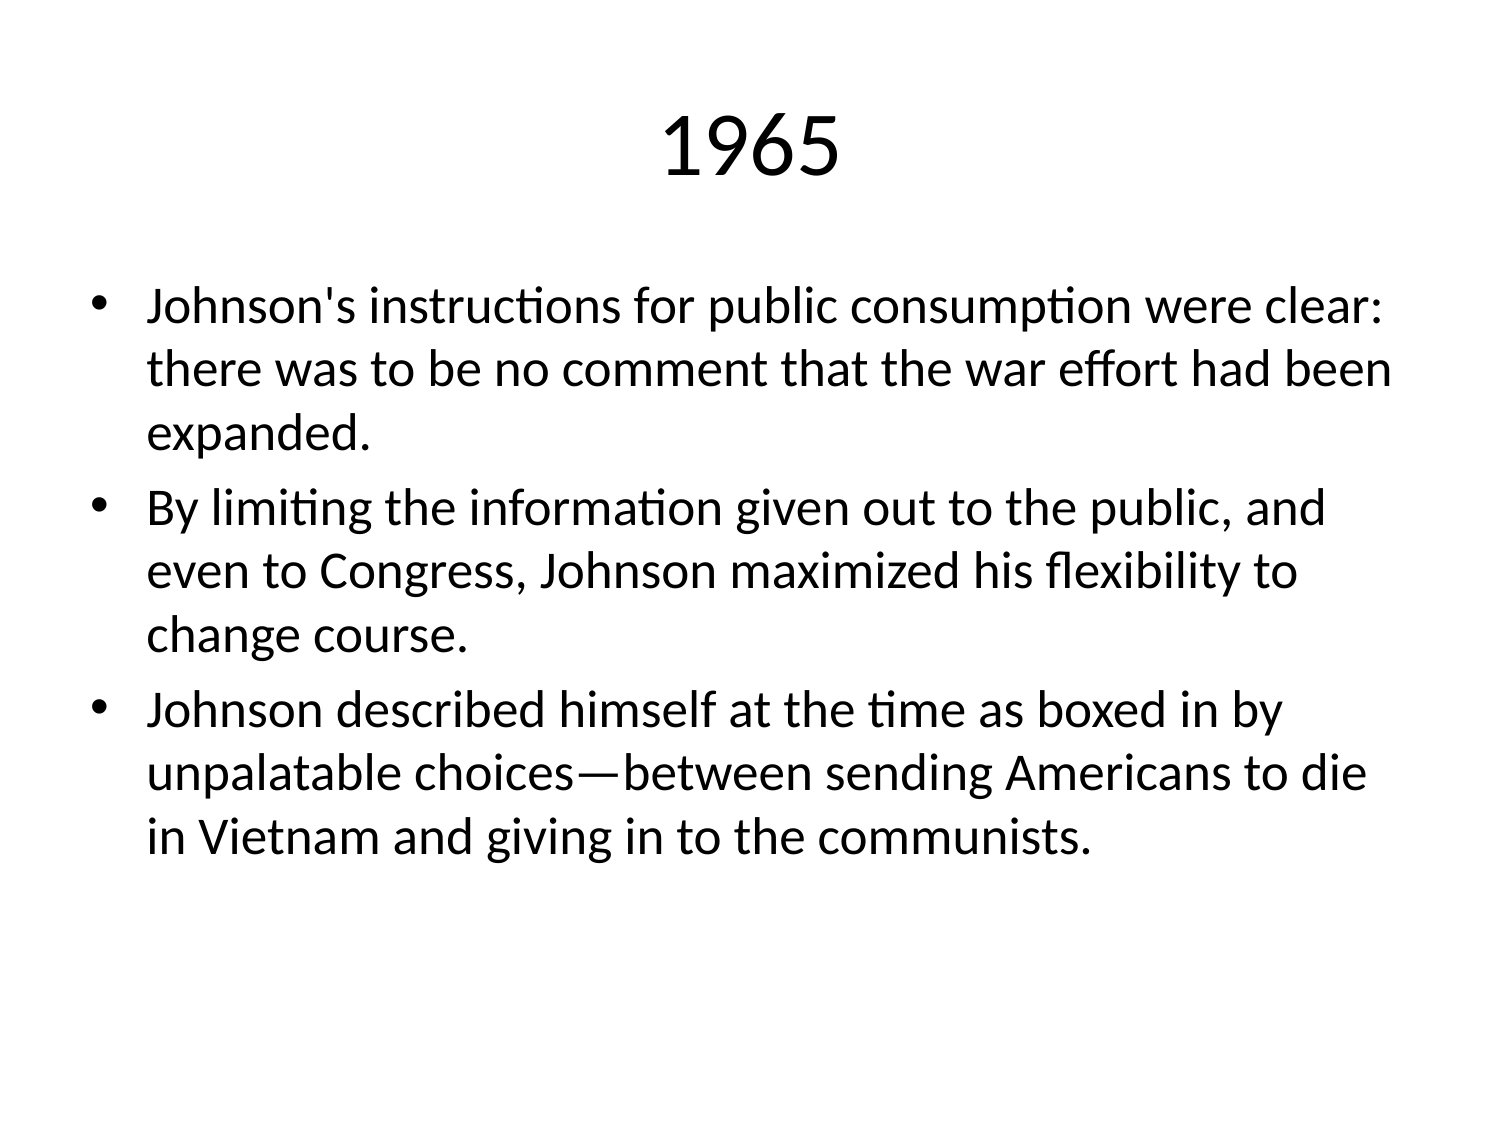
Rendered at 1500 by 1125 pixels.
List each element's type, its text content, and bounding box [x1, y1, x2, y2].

list Johnson's instructions for public consumption were clear: there was to be no comment that the war effort had been expanded. By limiting the information given out to the public, and even to Congress, Johnson maximized his flexibility to change course. Johnson described himself at the time as boxed in by unpalatable choices—between sending Americans to die in Vietnam and giving in to the communists. [75, 262, 1425, 1005]
title 1965 [75, 45, 1425, 233]
